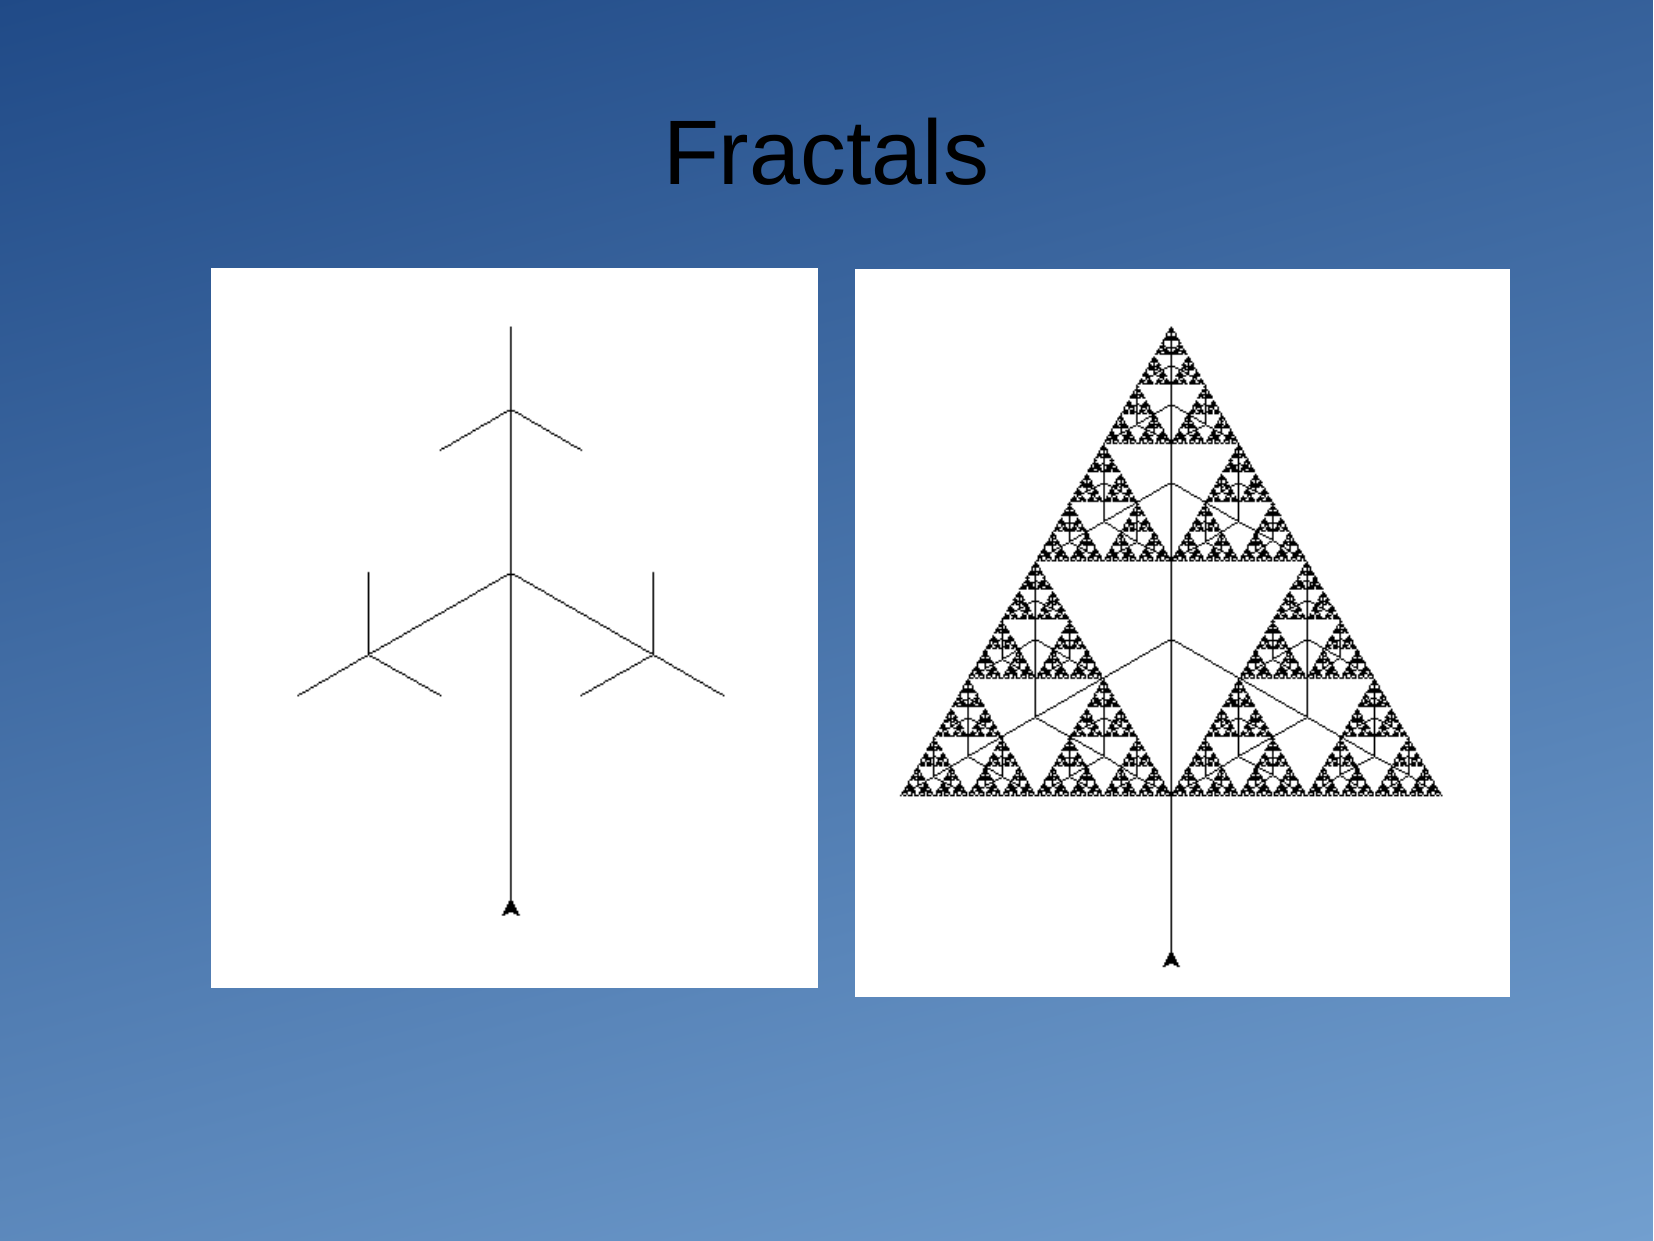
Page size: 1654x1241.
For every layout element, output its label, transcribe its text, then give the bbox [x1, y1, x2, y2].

title Fractals [82, 49, 1571, 257]
picture [211, 268, 818, 988]
picture [855, 269, 1510, 997]
